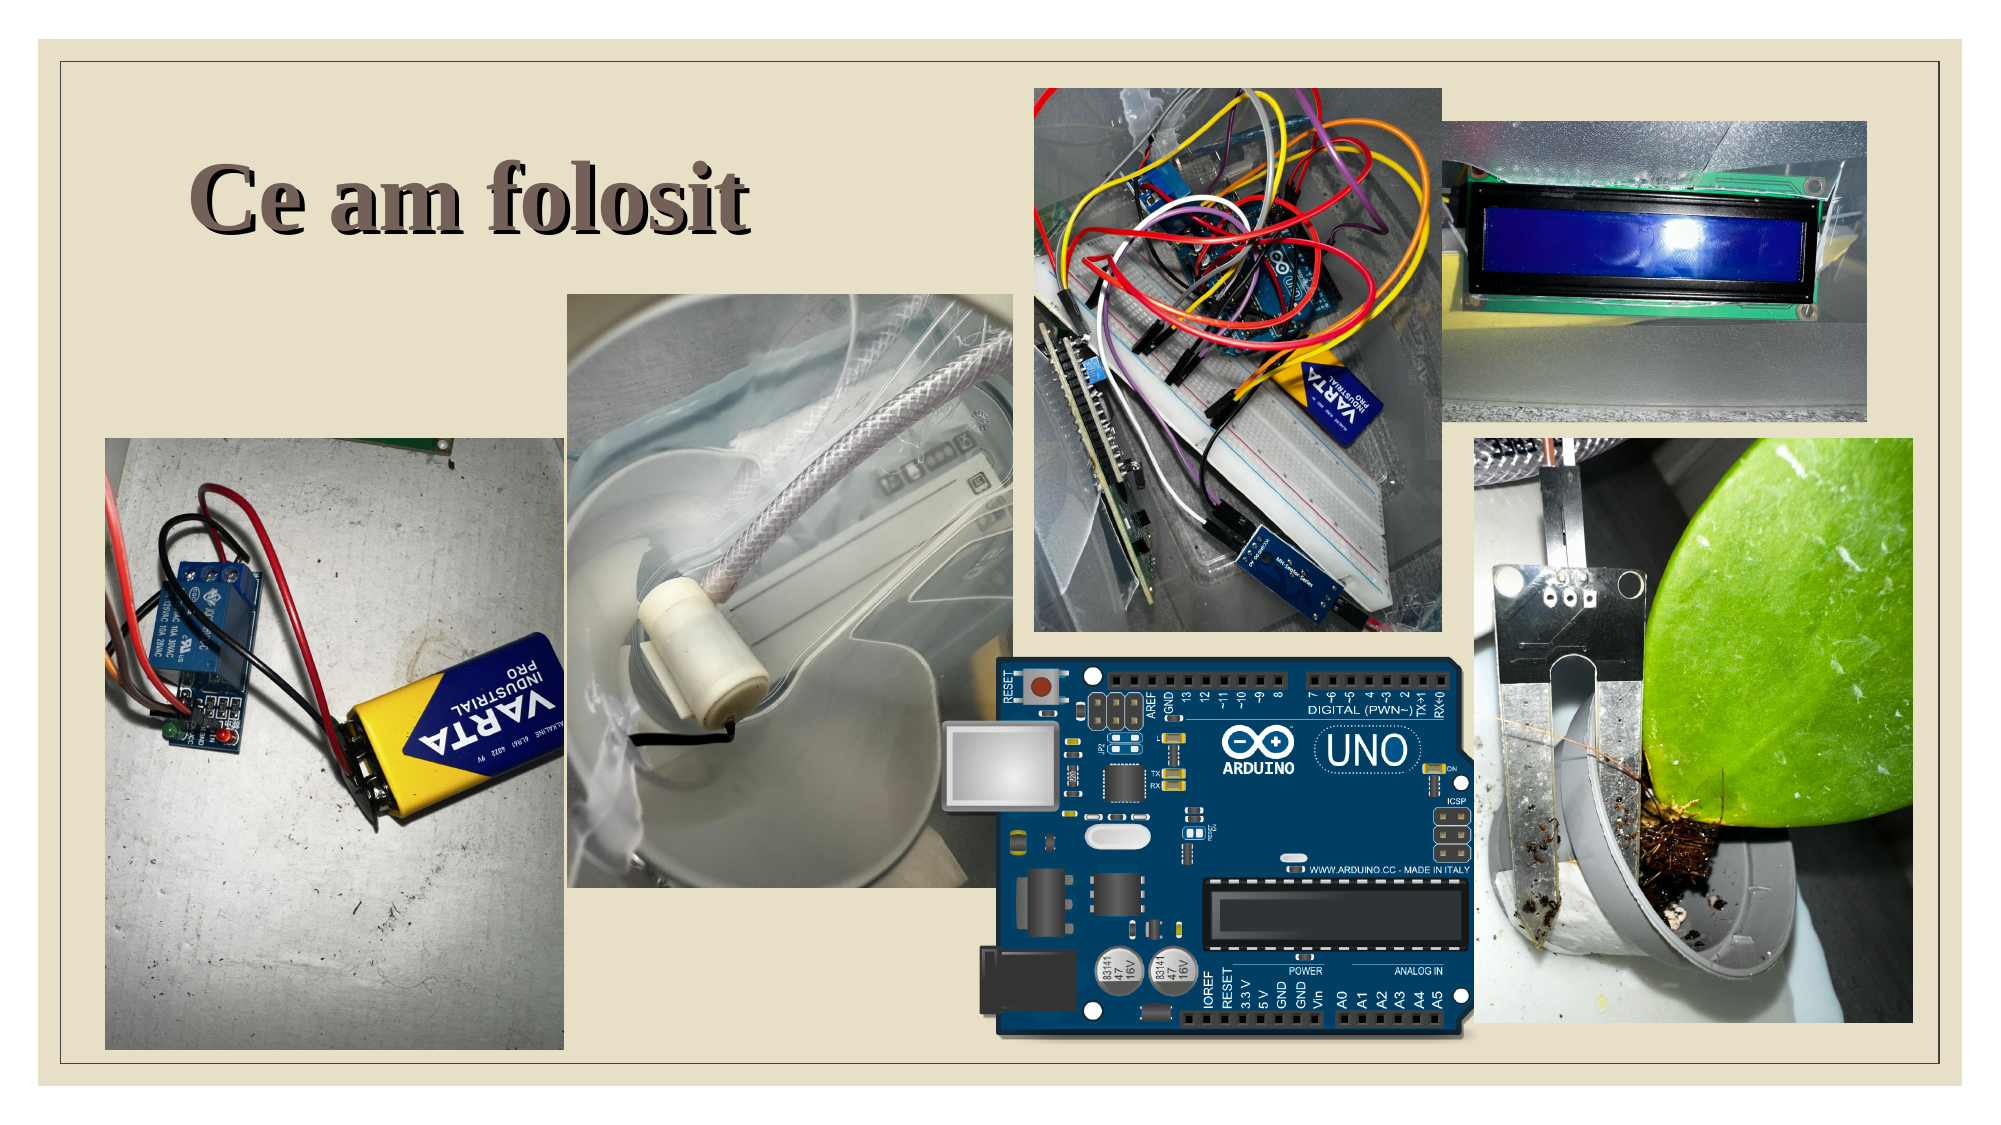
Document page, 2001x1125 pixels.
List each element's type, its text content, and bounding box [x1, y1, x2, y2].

picture [105, 438, 564, 1050]
title Ce am folosit [171, 101, 964, 295]
picture [567, 88, 1913, 1058]
